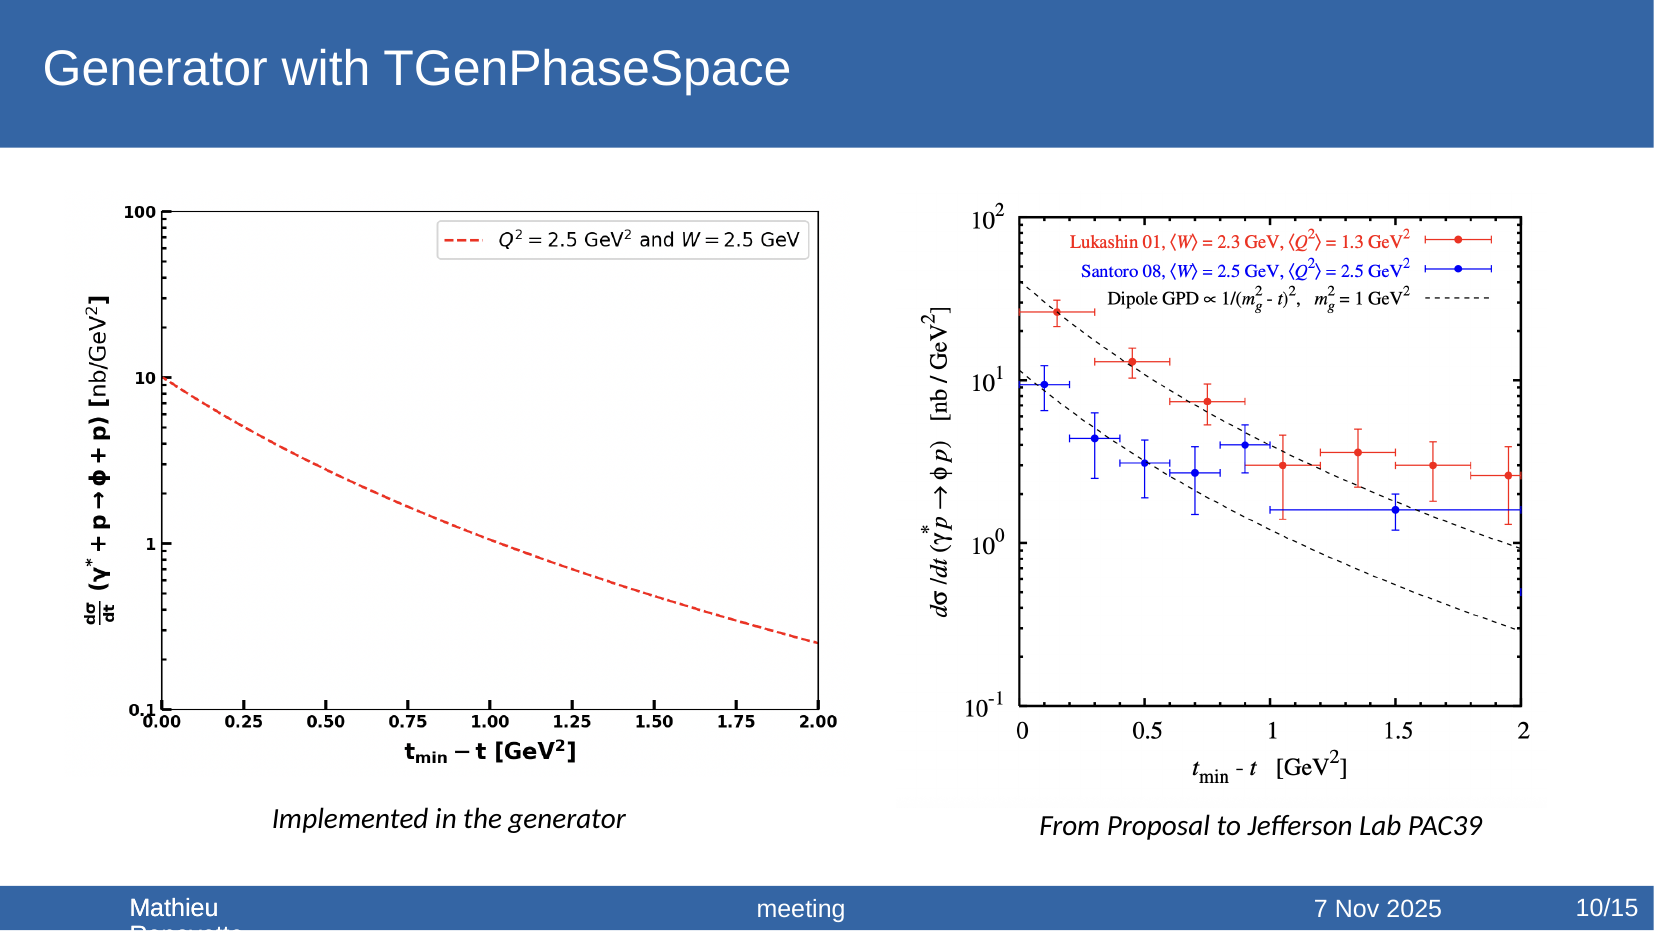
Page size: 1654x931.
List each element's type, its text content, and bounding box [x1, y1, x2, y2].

text_box [0, 885, 131, 931]
text_box 10/15 [1560, 885, 1654, 930]
text_box [0, 0, 1654, 148]
text_box Generator with TGenPhaseSpace [27, 32, 886, 106]
text_box From Proposal to Jeﬀerson Lab PAC39 [1024, 808, 1536, 850]
text_box Implemented in the generator [256, 791, 657, 843]
text_box Mathieu Ronayette [114, 885, 355, 929]
text_box [226, 885, 1654, 931]
text_box meeting [734, 887, 953, 931]
picture [64, 191, 850, 777]
picture [896, 191, 1547, 808]
text_box 7 Nov 2025 [1299, 887, 1536, 931]
